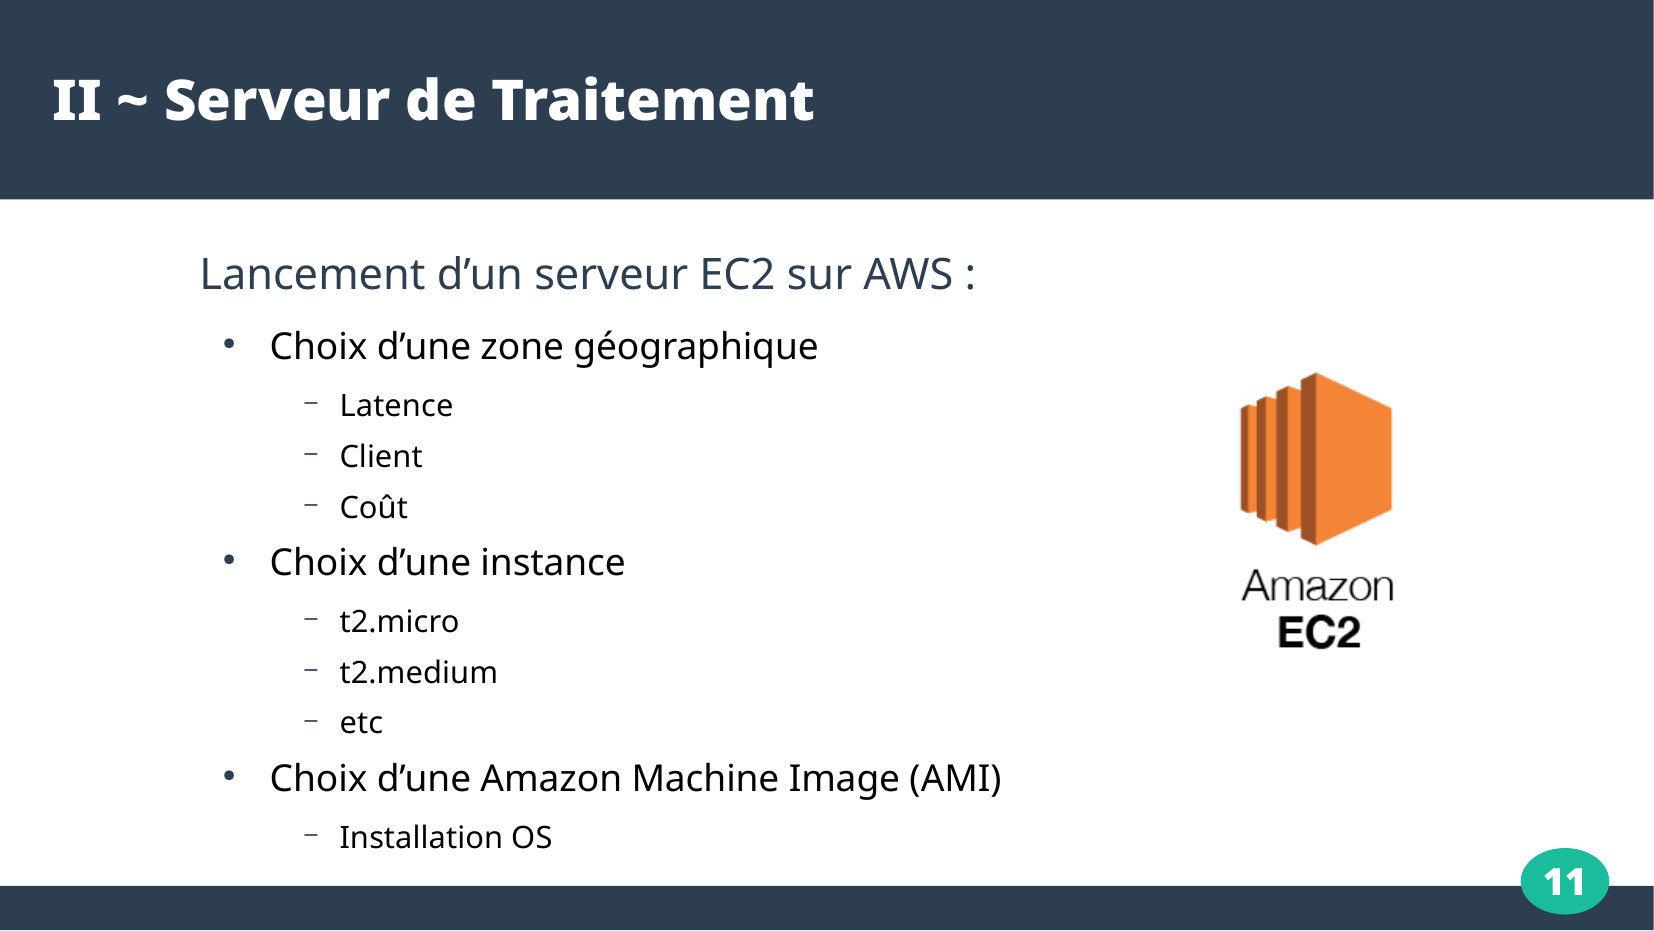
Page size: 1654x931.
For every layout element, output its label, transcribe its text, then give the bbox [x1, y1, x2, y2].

list Lancement d’un serveur EC2 sur AWS : Choix d’une zone géographique Latence Client Coût Choix d’une instance t2.micro t2.medium etc Choix d’une Amazon Machine Image (AMI) Installation OS [59, 243, 1595, 864]
title II ~ Serveur de Traitement [0, 39, 1621, 158]
picture [1035, 330, 1598, 691]
